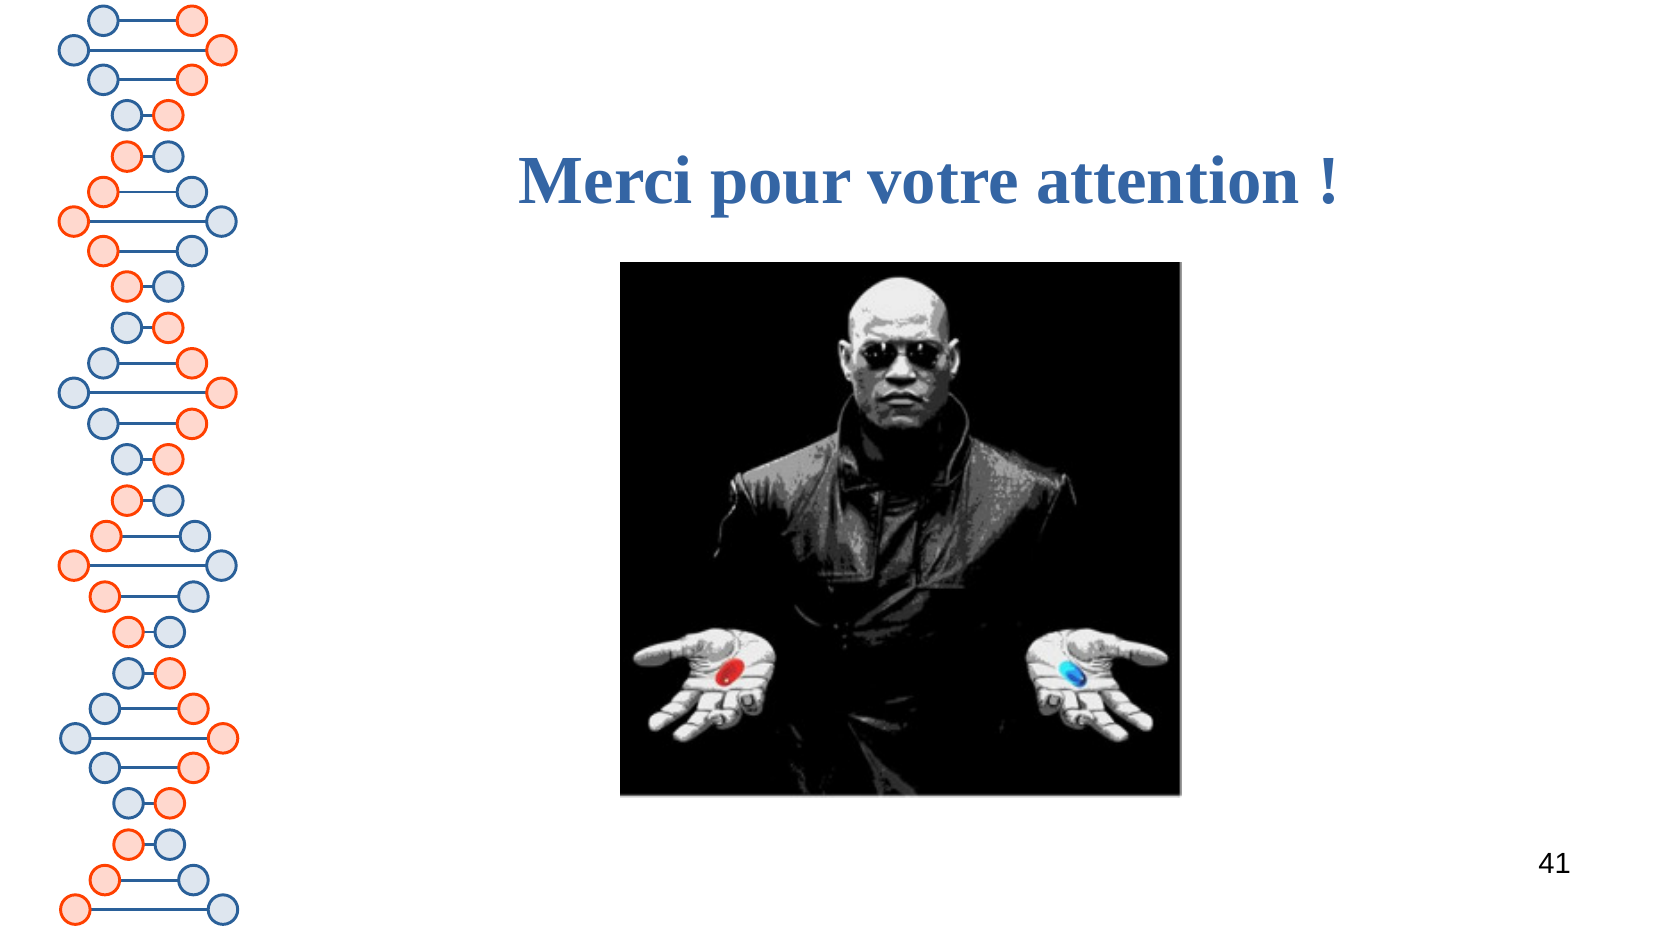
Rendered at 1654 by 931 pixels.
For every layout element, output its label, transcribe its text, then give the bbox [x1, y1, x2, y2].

title Merci pour votre attention ! [265, 141, 1595, 296]
picture [620, 262, 1182, 798]
